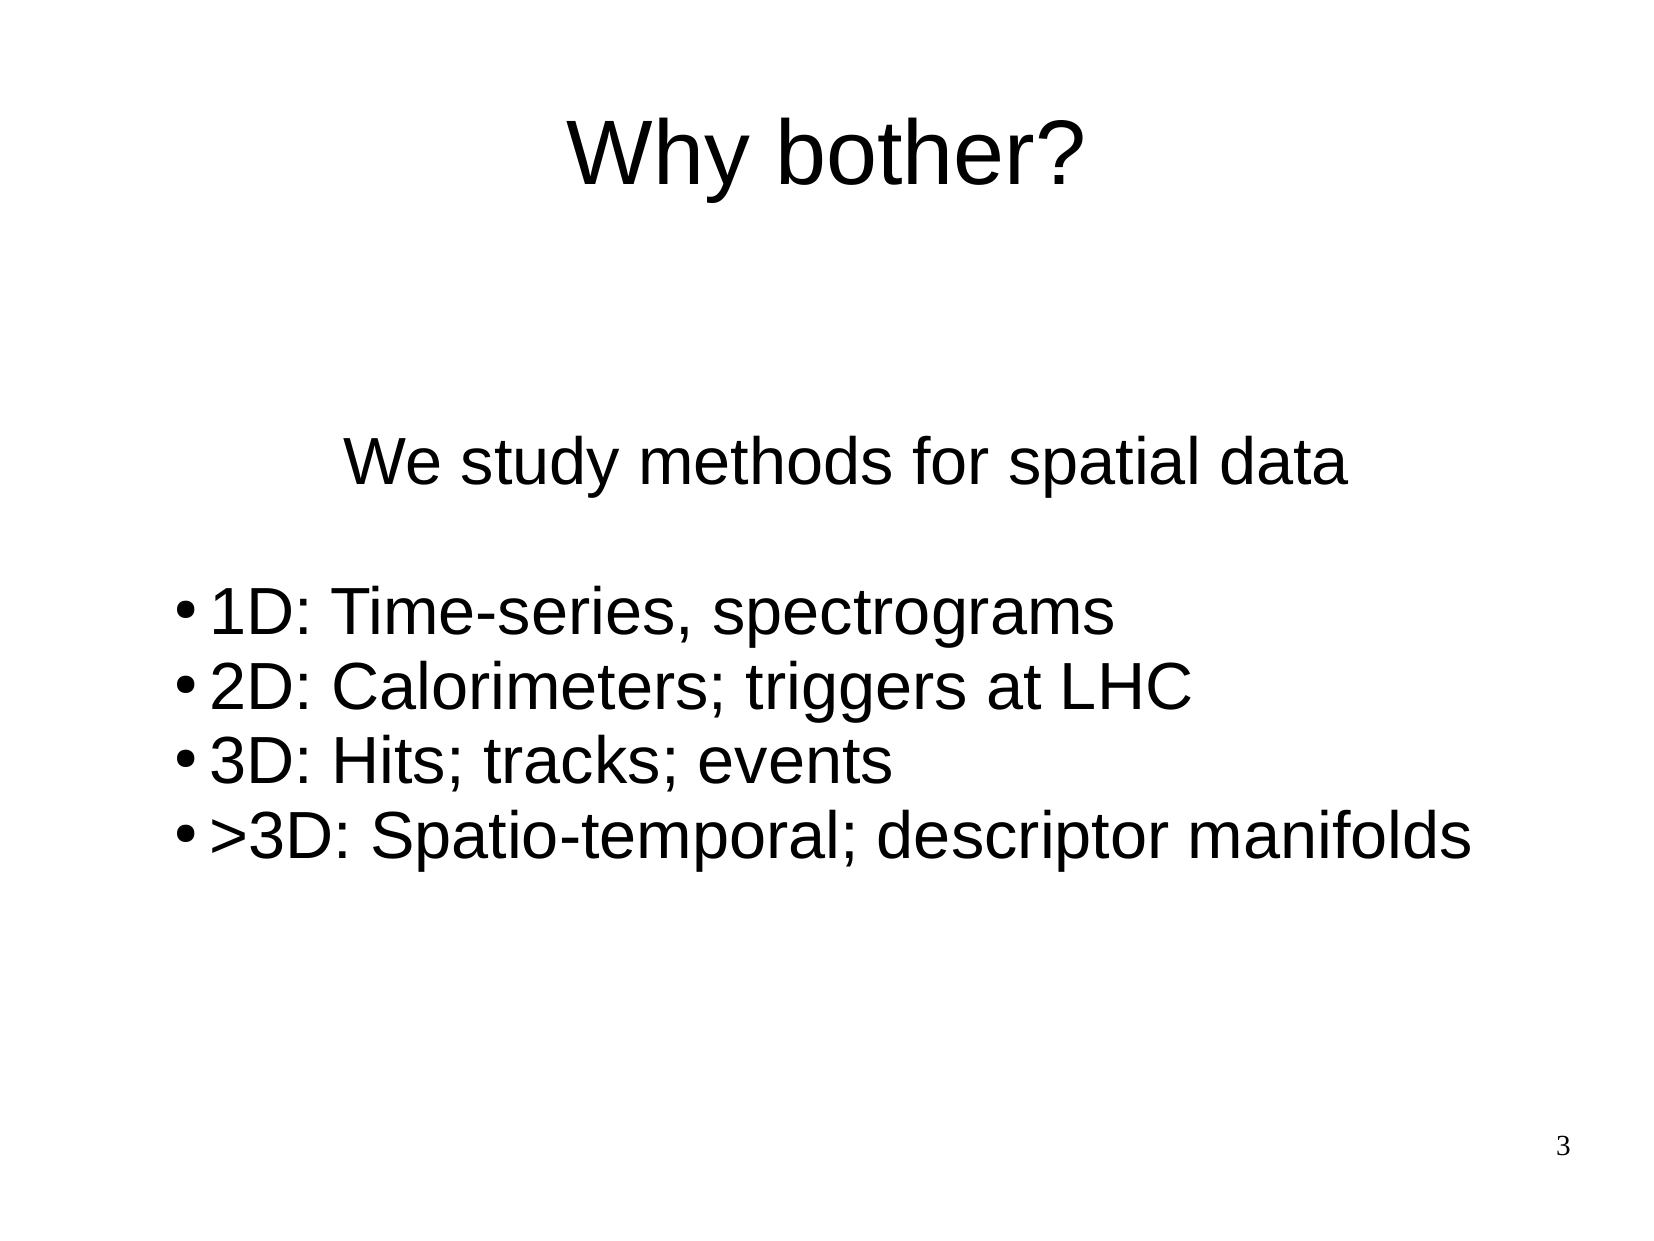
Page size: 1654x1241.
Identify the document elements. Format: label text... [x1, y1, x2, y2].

text_box We study methods for spatial data 1D: Time-series, spectrograms 2D: Calorimeters; triggers at LHC 3D: Hits; tracks; events >3D: Spatio-temporal; descriptor manifolds [174, 345, 1520, 952]
title Why bother? [82, 49, 1571, 257]
